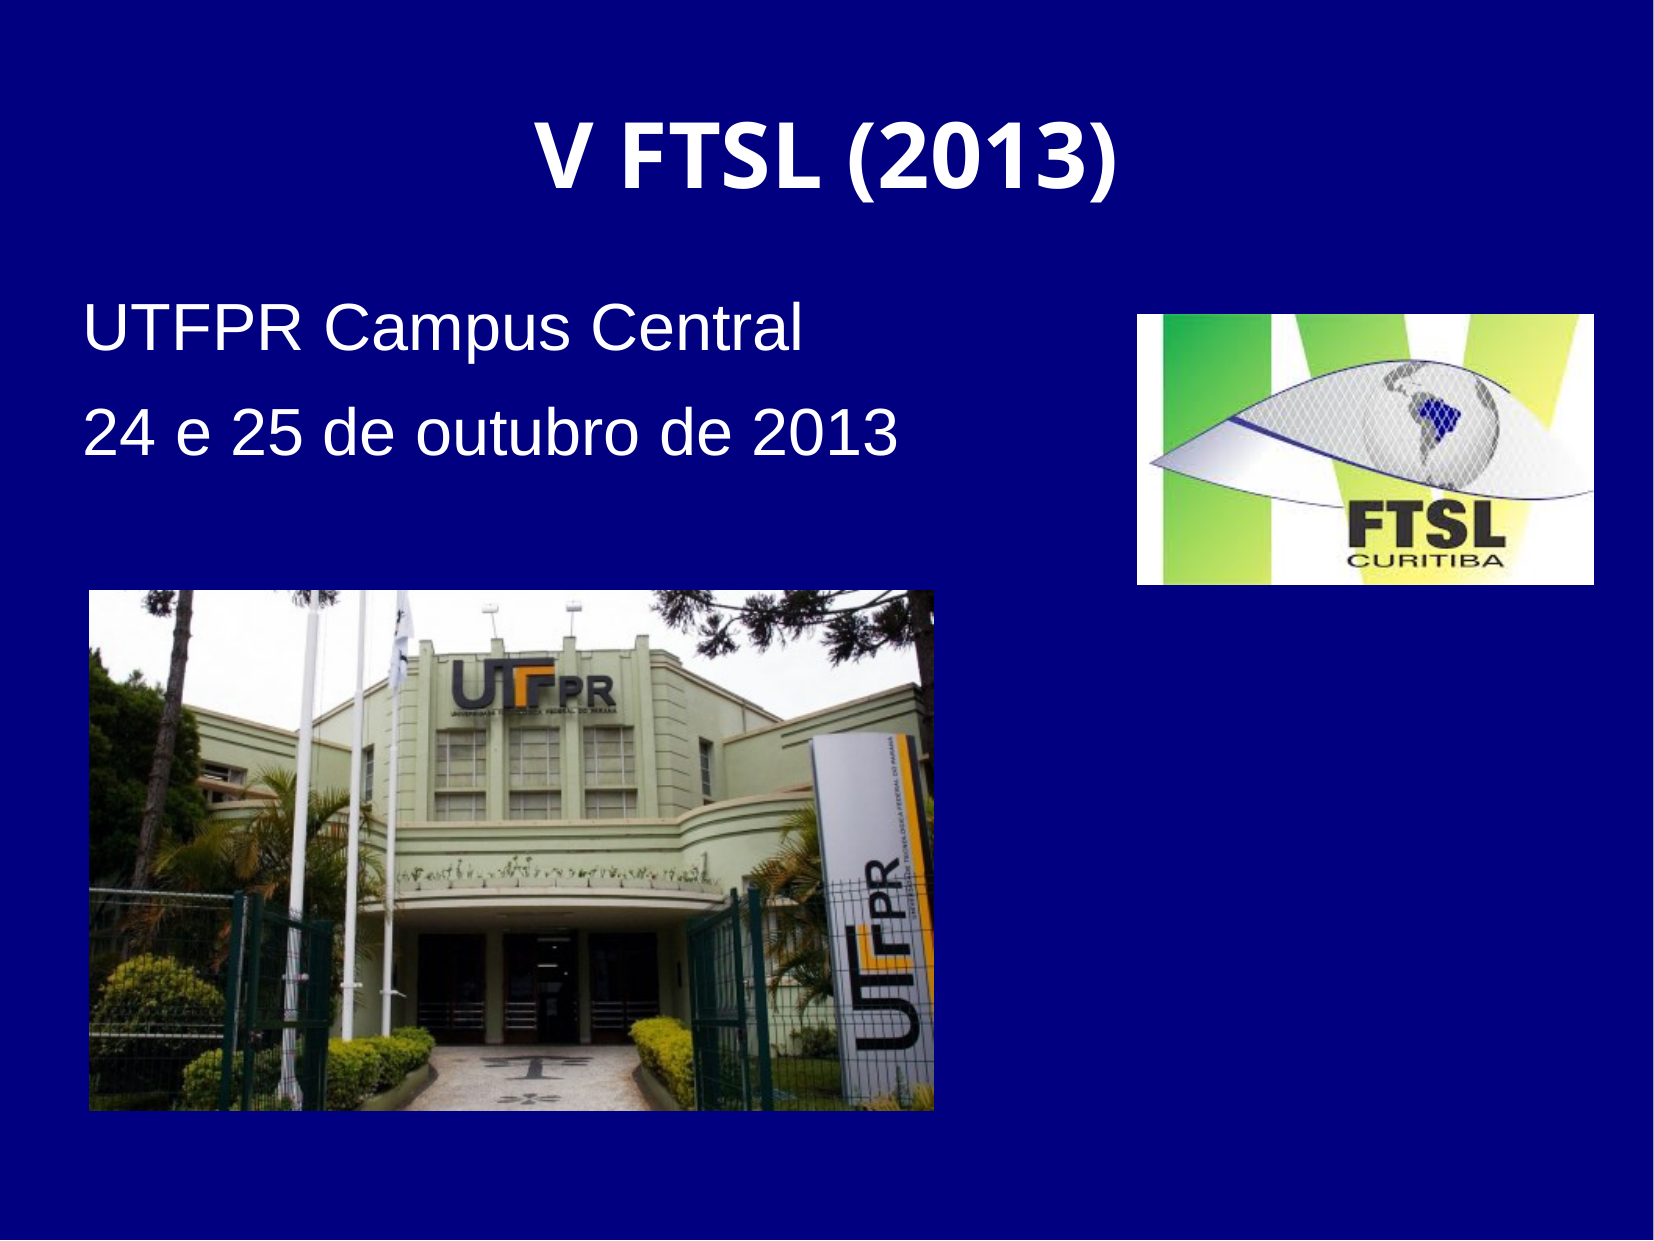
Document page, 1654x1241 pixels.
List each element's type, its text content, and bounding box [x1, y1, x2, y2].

list UTFPR Campus Central 24 e 25 de outubro de 2013 [82, 290, 1571, 1010]
picture [1137, 314, 1594, 585]
title V FTSL (2013) [82, 49, 1571, 257]
picture [89, 590, 934, 1111]
